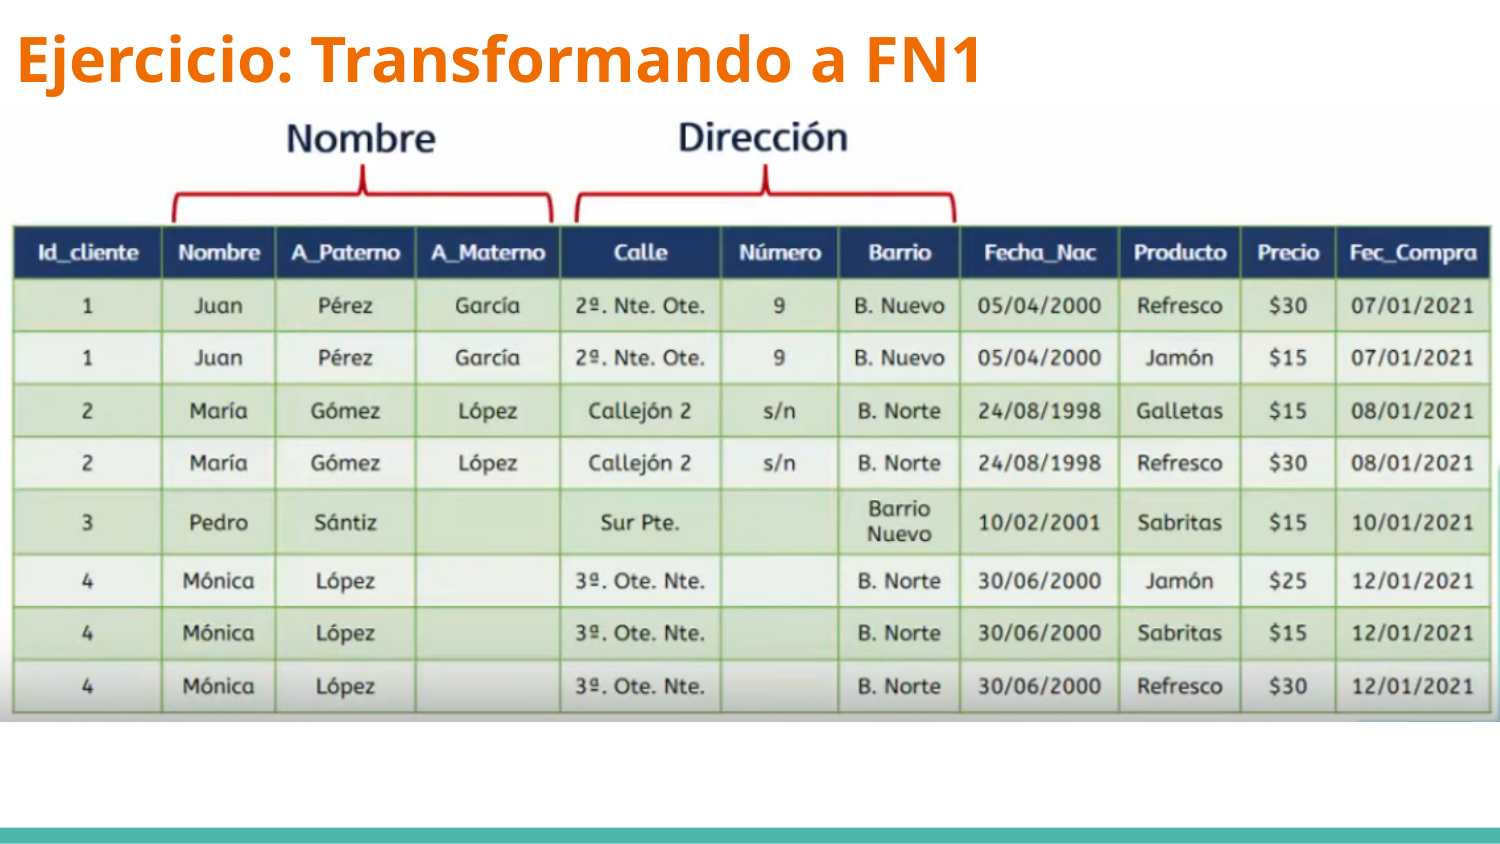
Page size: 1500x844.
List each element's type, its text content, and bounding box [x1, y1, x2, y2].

title Ejercicio: Transformando a FN1 [0, 0, 1398, 106]
picture [0, 106, 1500, 722]
